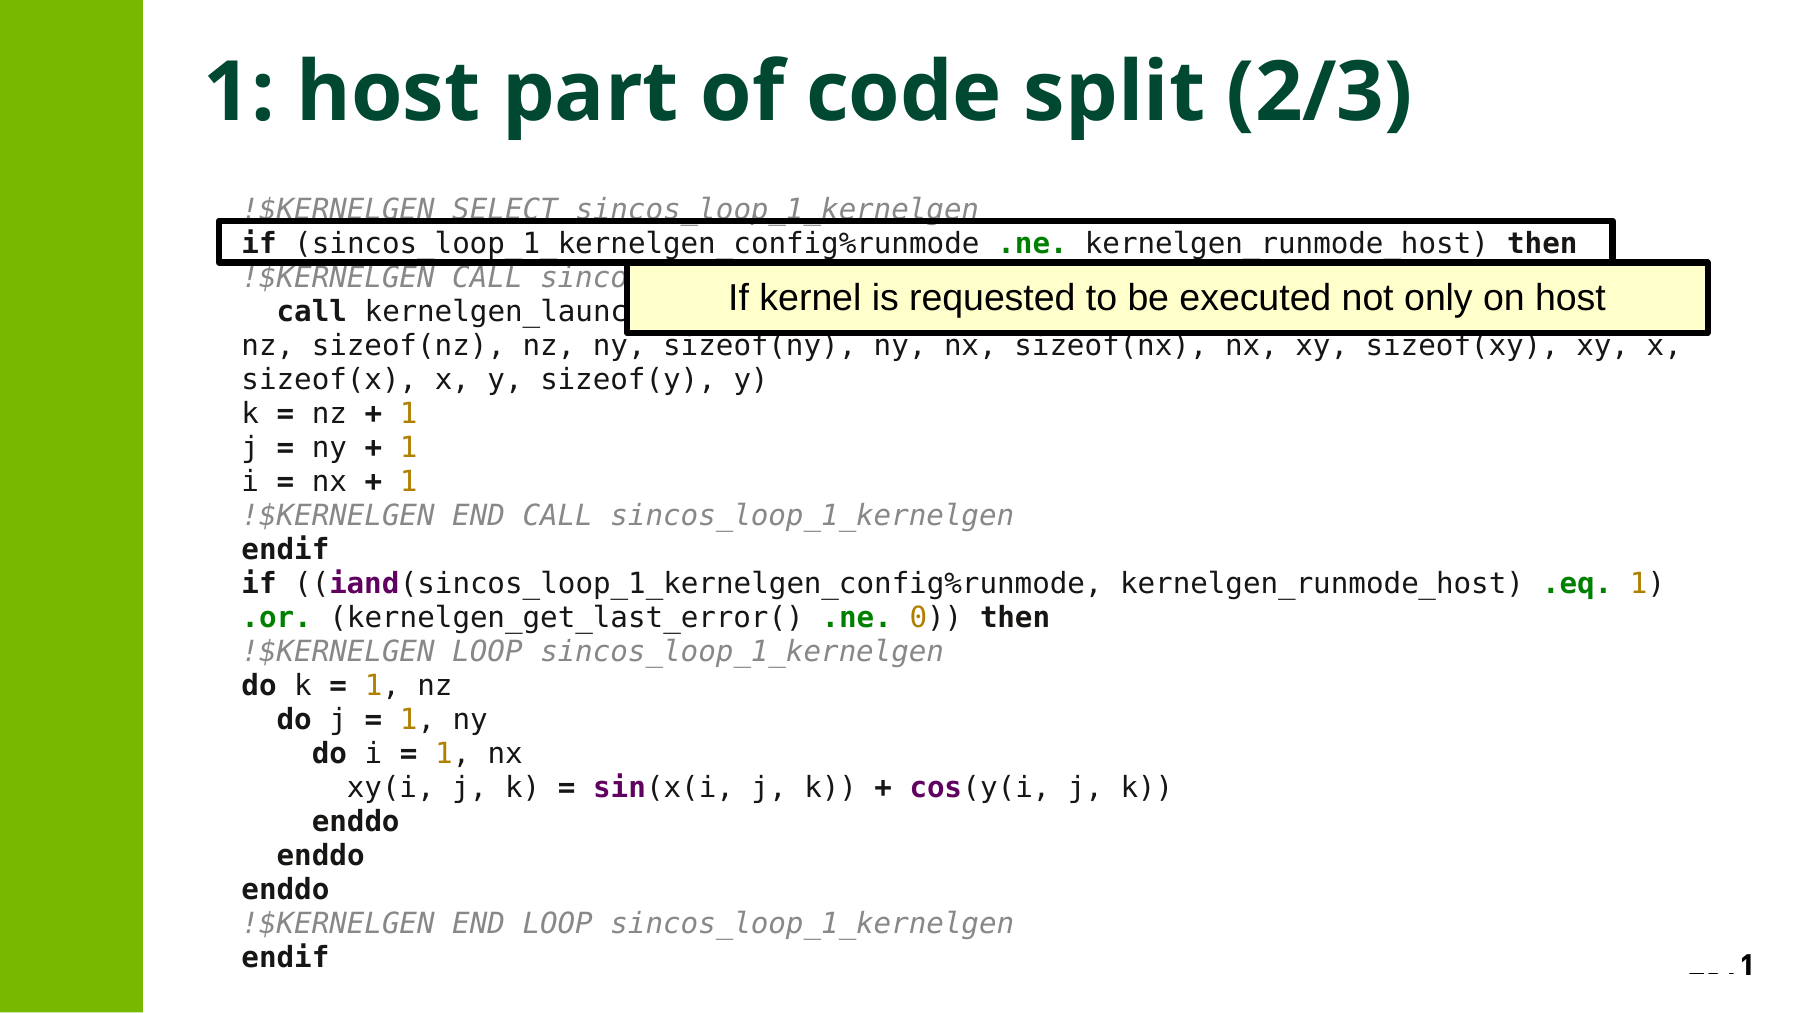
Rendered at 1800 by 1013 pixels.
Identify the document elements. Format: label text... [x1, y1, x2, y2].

chart [240, 193, 1742, 1013]
chart [240, 224, 1609, 259]
title 1: host part of code split (2/3) [188, 40, 1733, 211]
text_box If kernel is requested to be executed not only on host [627, 262, 1708, 334]
